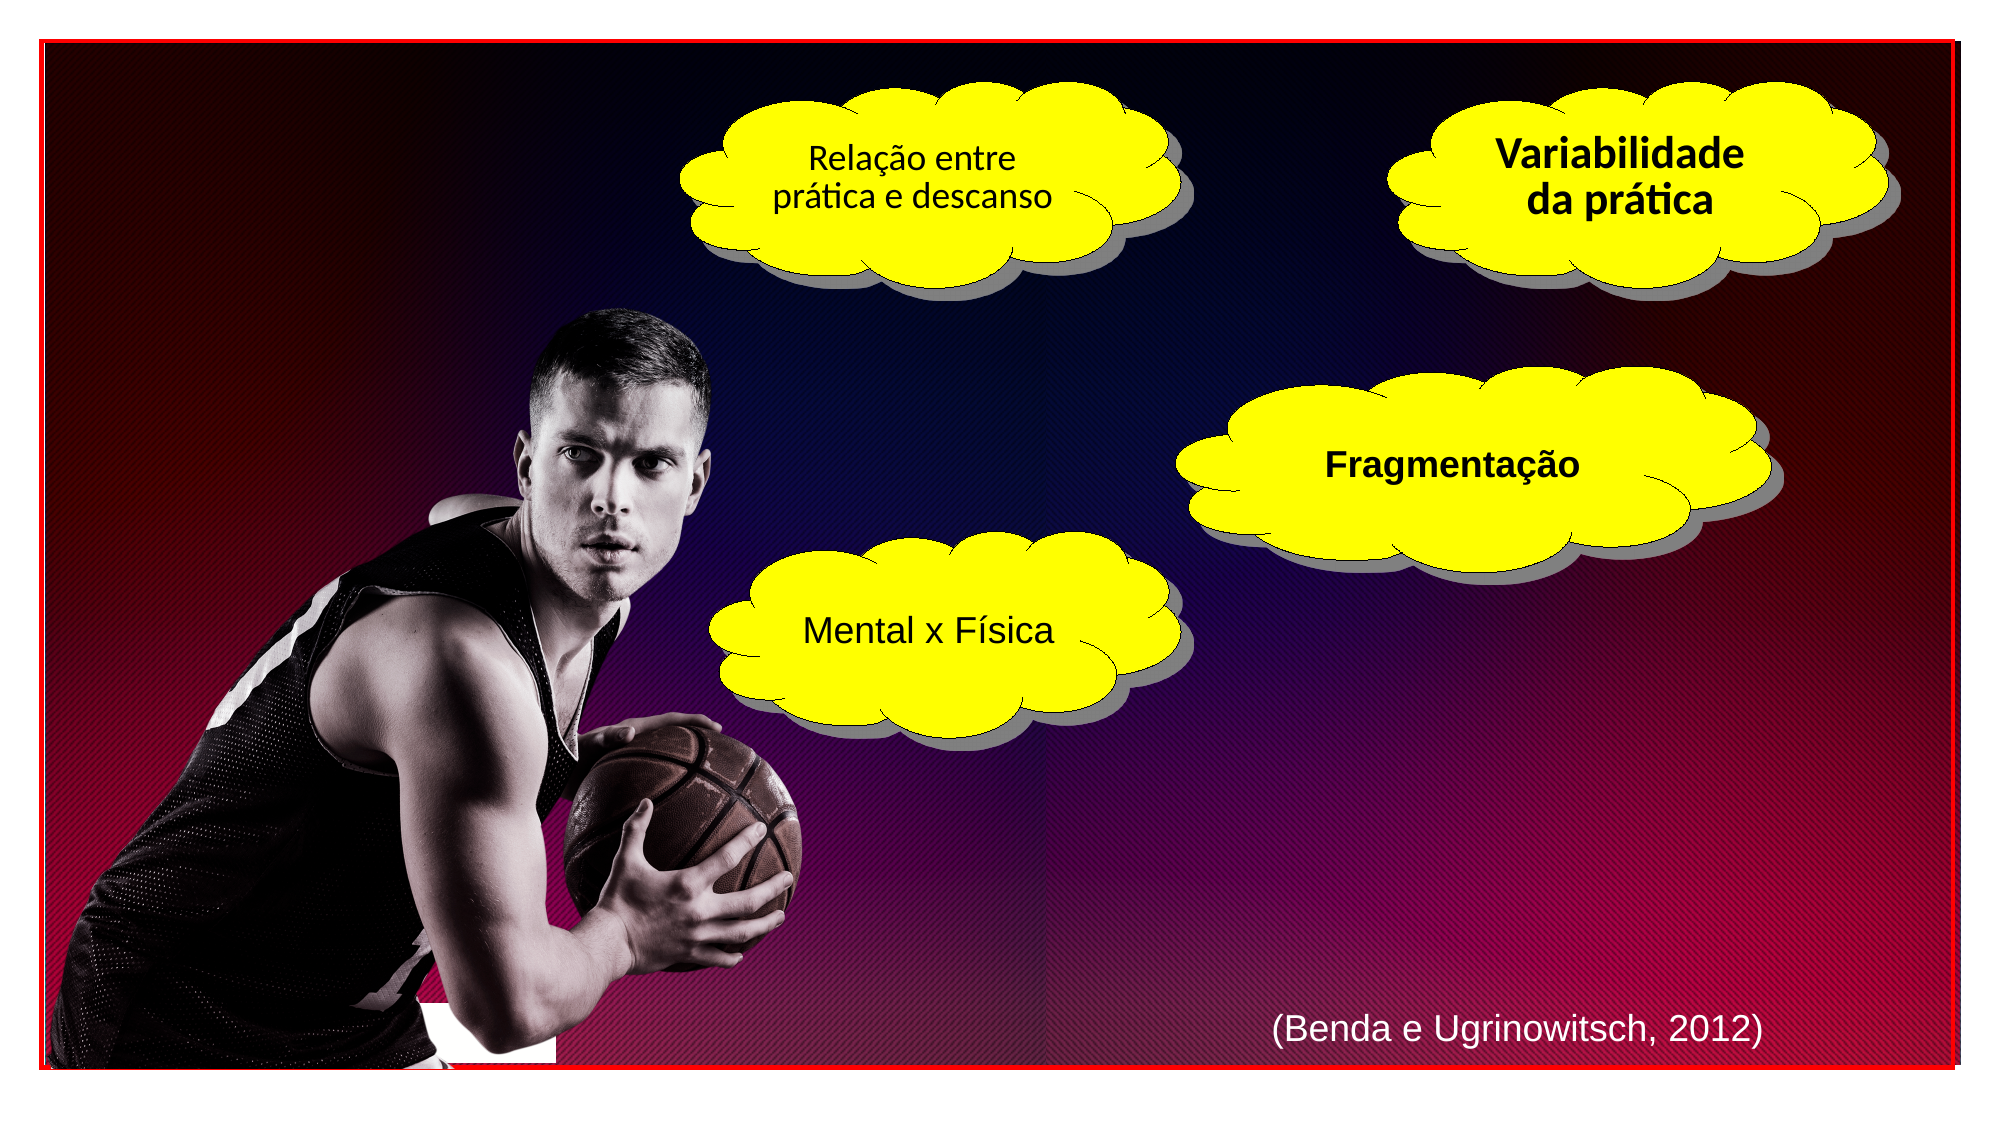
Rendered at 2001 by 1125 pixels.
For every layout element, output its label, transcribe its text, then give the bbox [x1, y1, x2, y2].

text_box Mental x Física [827, 531, 1182, 739]
text_box Fragmentação [1175, 366, 1772, 573]
text_box Relação entre prática e descanso [679, 81, 1182, 289]
text_box Variabilidade da prática [1386, 81, 1889, 289]
picture [9, 43, 1951, 1069]
text_box (Benda e Ugrinowitsch, 2012) [1256, 1000, 1954, 1069]
picture [1955, 41, 1961, 1065]
